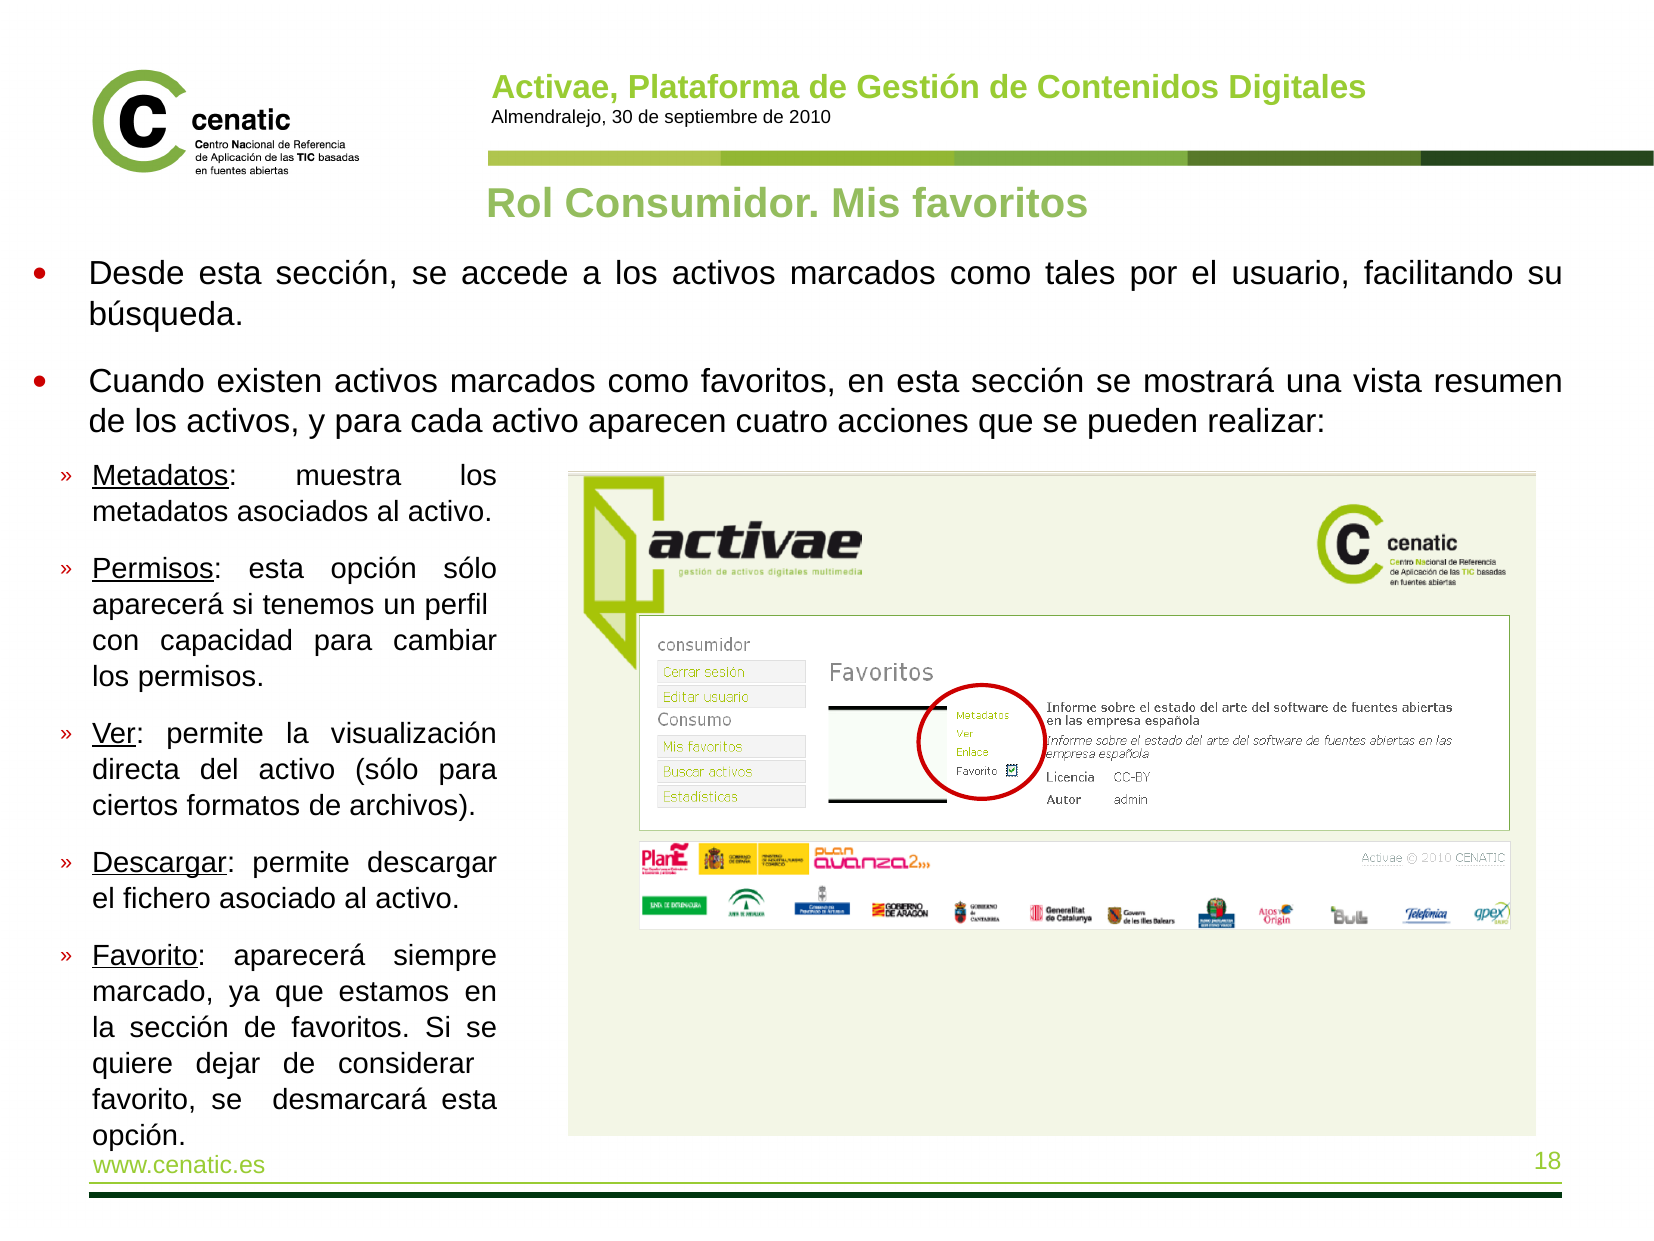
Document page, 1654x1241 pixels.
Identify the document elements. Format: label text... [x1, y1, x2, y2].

title Rol Consumidor. Mis favoritos [486, 177, 1571, 228]
list Metadatos: muestra los metadatos asociados al activo. Permisos: esta opción sólo aparecerá si tenemos un perfil con capacidad para cambiar los permisos. Ver: permite la visualización directa del activo (sólo para ciertos formatos de archivos). Descargar: permite descargar el fichero asociado al activo. Favorito: aparecerá siempre marcado, ya que estamos en la sección de favoritos. Si se quiere dejar de considerar favorito, se desmarcará esta opción. [45, 448, 513, 1200]
picture [1, 4, 1654, 1228]
text_box Desde esta sección, se accede a los activos marcados como tales por el usuario, facilitando su búsqueda. Cuando existen activos marcados como favoritos, en esta sección se mostrará una vista resumen de los activos, y para cada activo aparecen cuatro acciones que se pueden realizar: [17, 243, 1581, 422]
